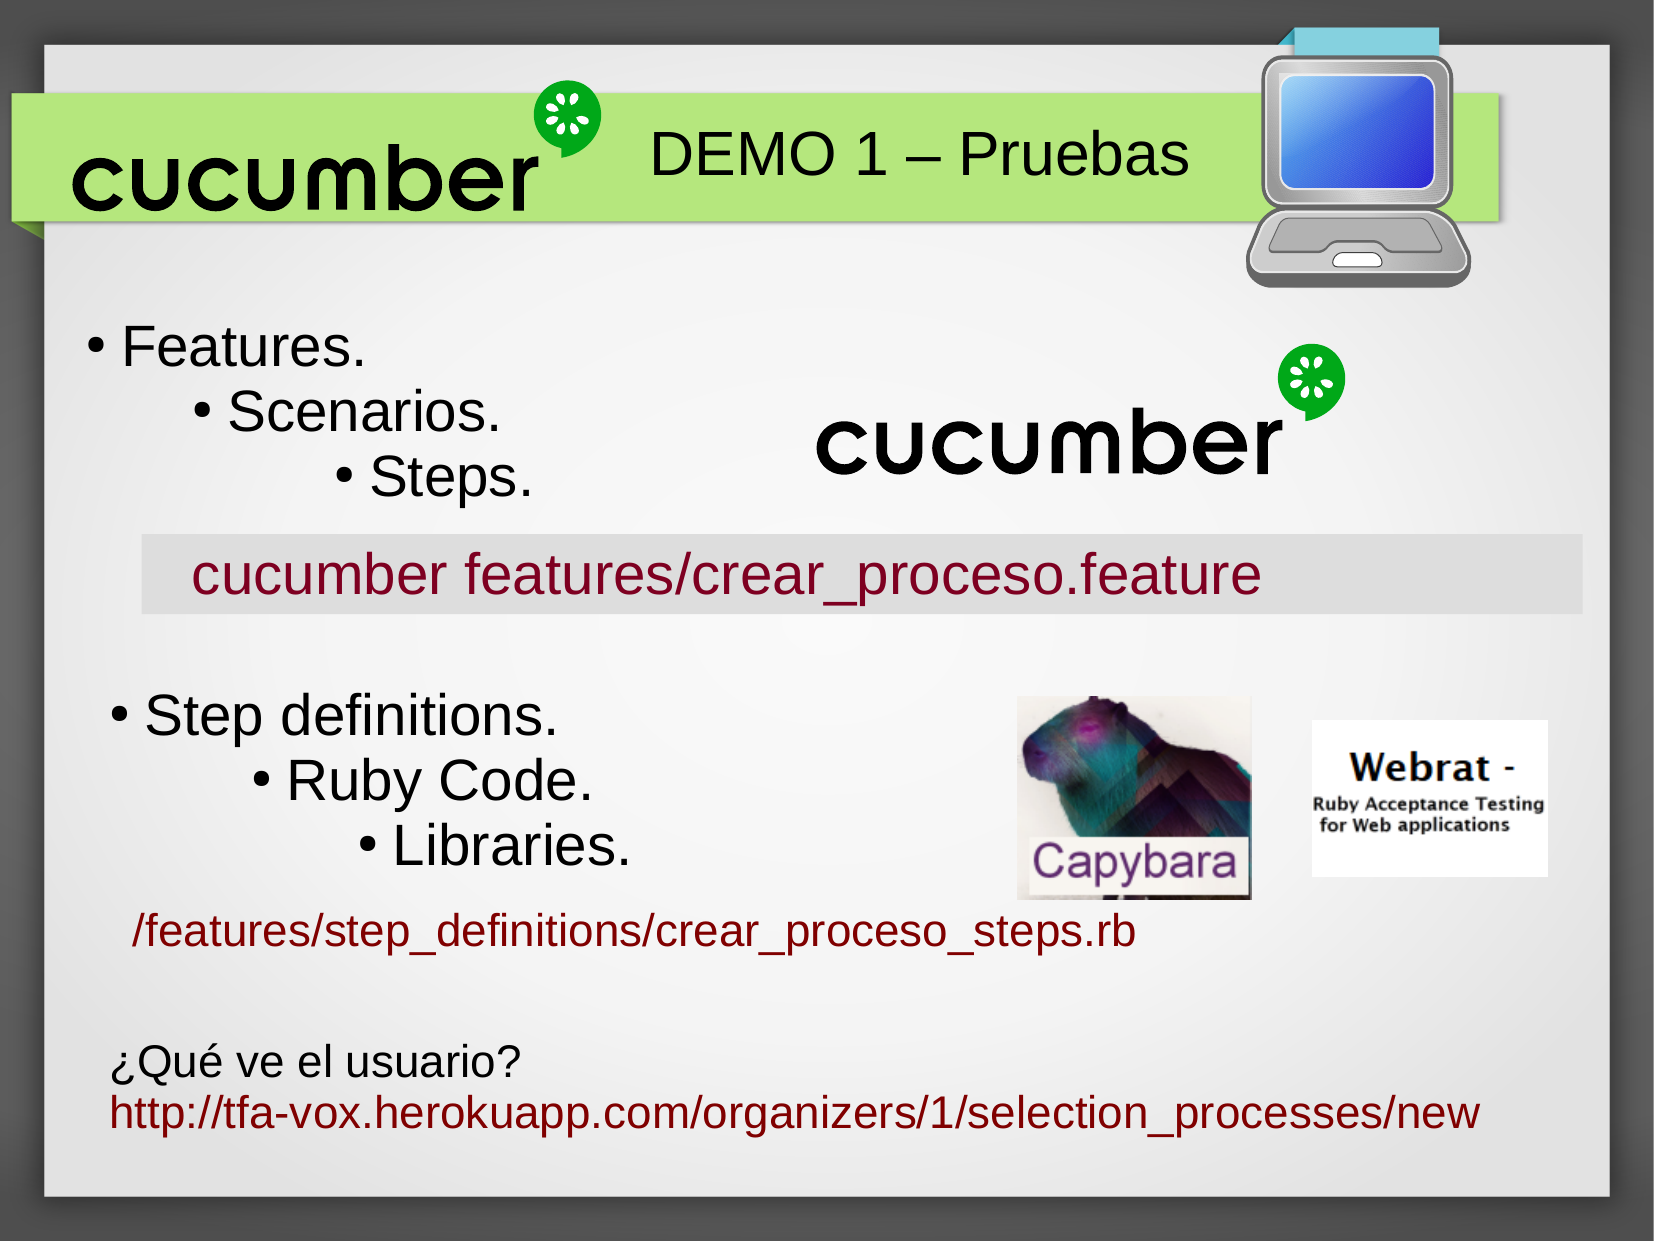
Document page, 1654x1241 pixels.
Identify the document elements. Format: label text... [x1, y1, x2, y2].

text_box /features/step_definitions/crear_proceso_steps.rb [118, 897, 1560, 964]
text_box Step definitions. Ruby Code. Libraries. [94, 675, 662, 886]
picture [0, 0, 1654, 1241]
text_box cucumber features/crear_proceso.feature [141, 534, 1583, 615]
text_box ¿Qué ve el usuario? http://tfa-vox.herokuapp.com/organizers/1/selection_processes/new [94, 1028, 1654, 1146]
text_box Features. Scenarios. Steps. [70, 306, 591, 517]
title DEMO 1 – Pruebas [649, 94, 1216, 213]
